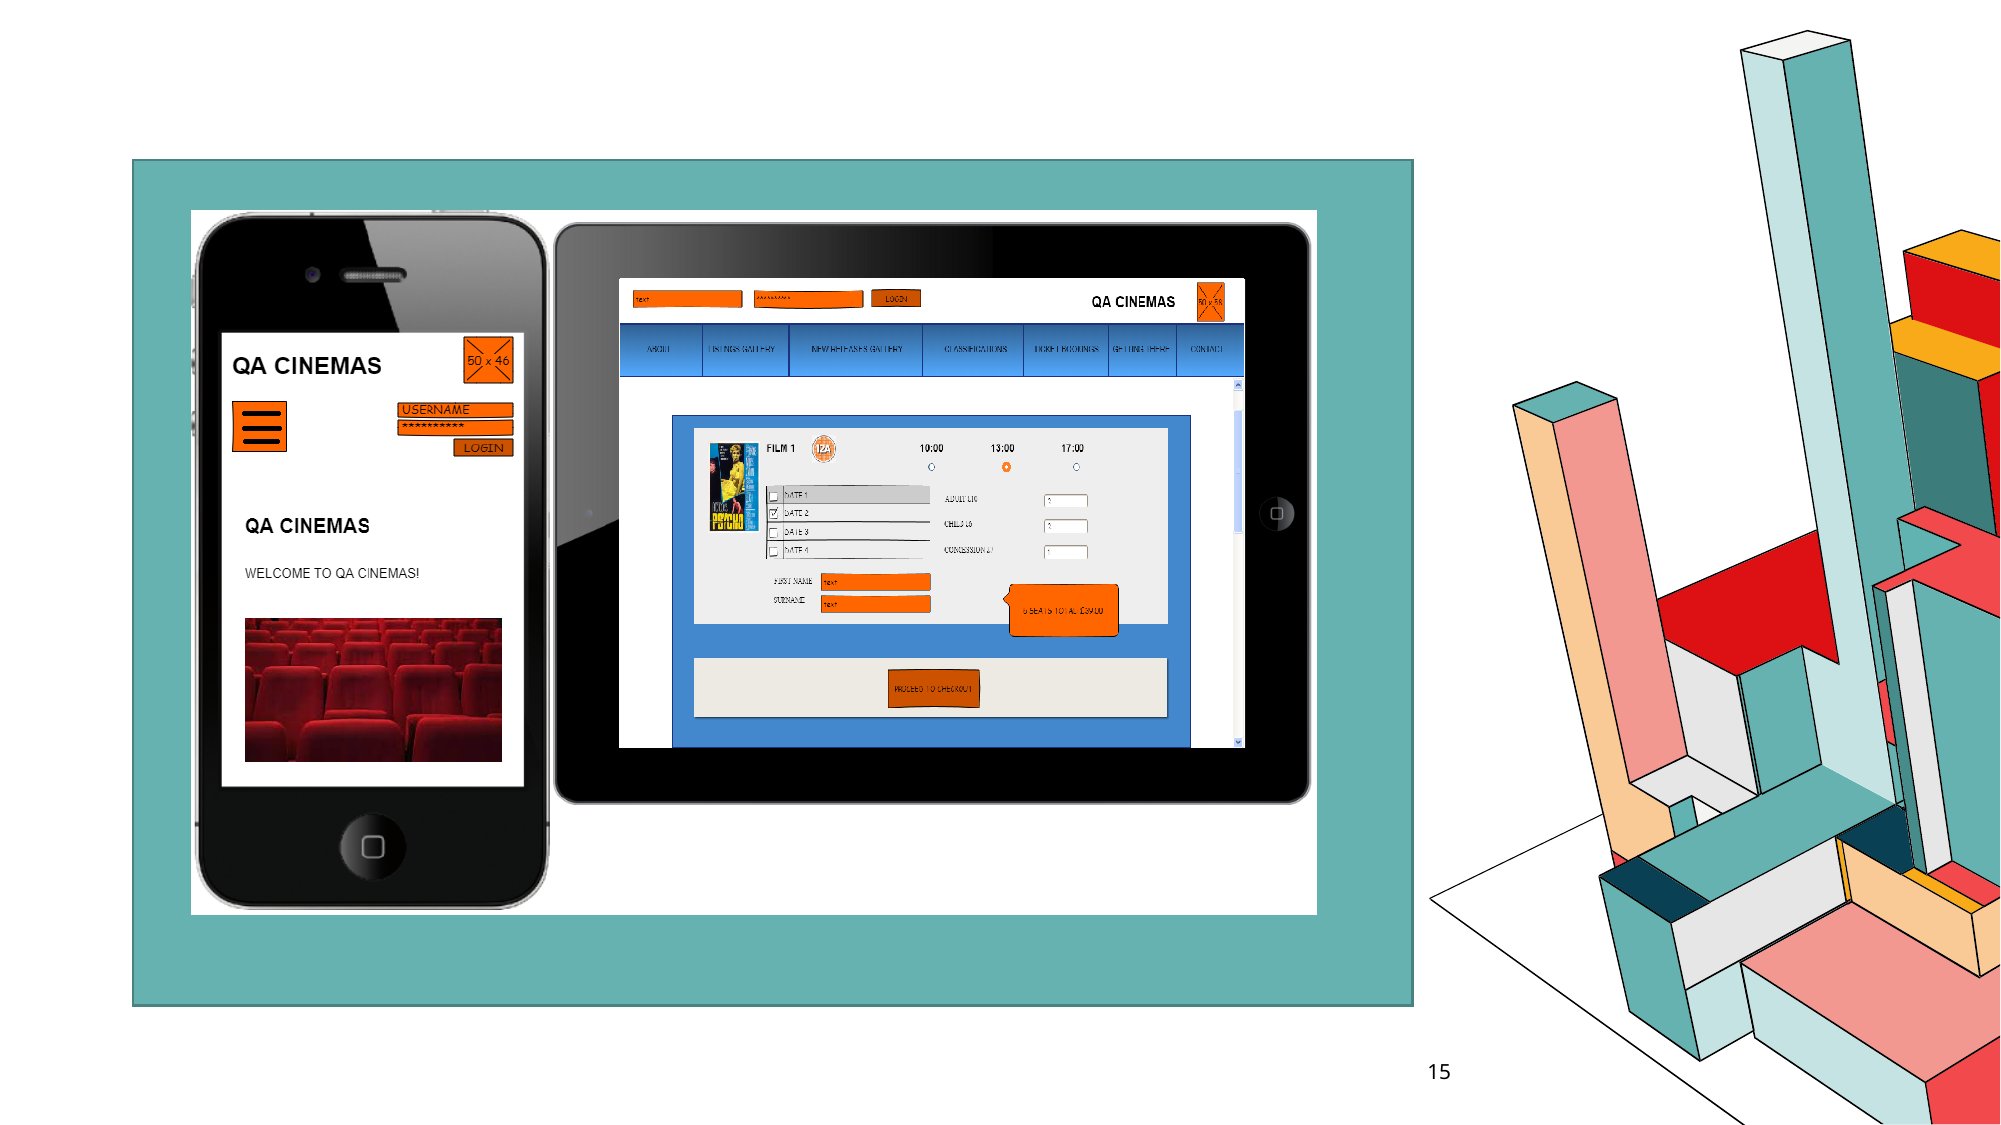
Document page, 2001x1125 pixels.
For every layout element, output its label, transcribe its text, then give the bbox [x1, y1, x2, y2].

text_box 10 [1412, 1042, 1863, 1103]
picture [191, 210, 1317, 915]
text_box [133, 160, 1412, 1005]
